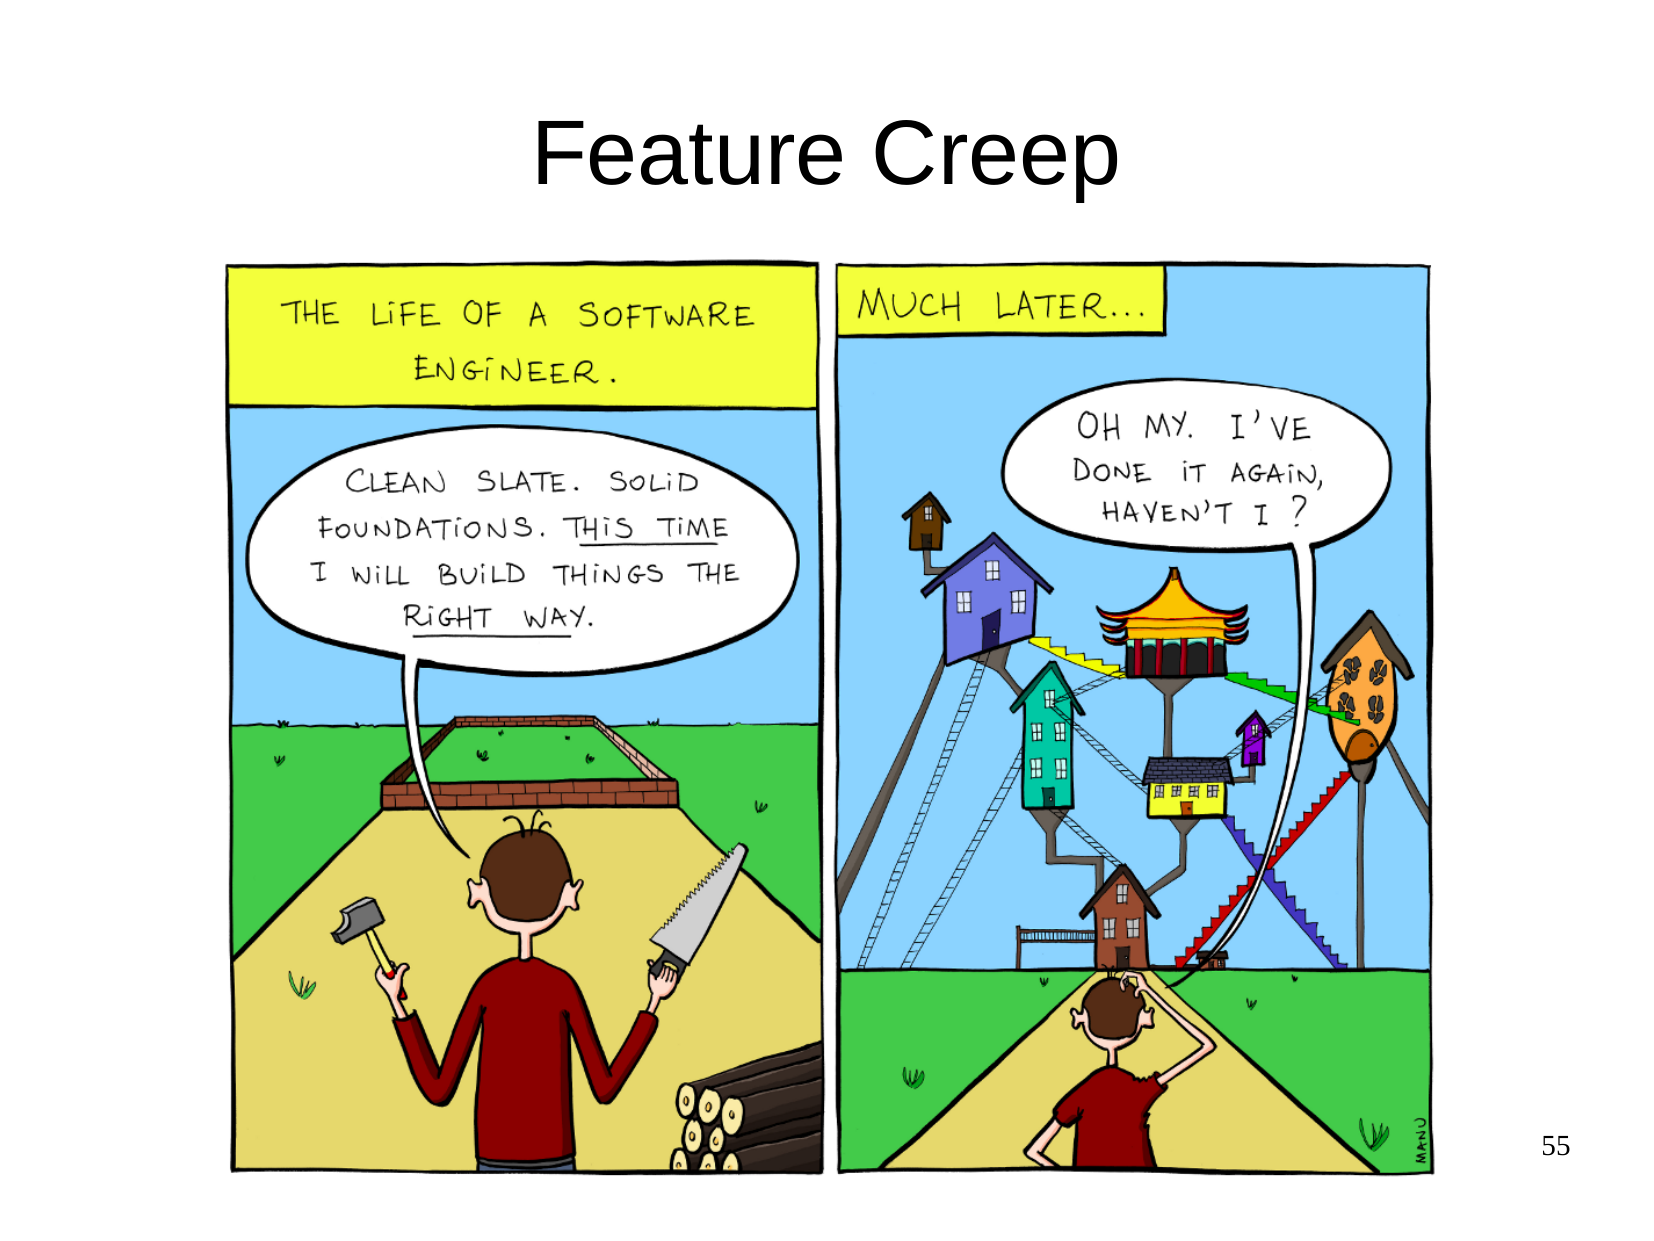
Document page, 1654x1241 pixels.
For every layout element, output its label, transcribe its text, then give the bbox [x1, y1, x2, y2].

title Feature Creep [82, 49, 1571, 257]
picture [222, 256, 1438, 1181]
